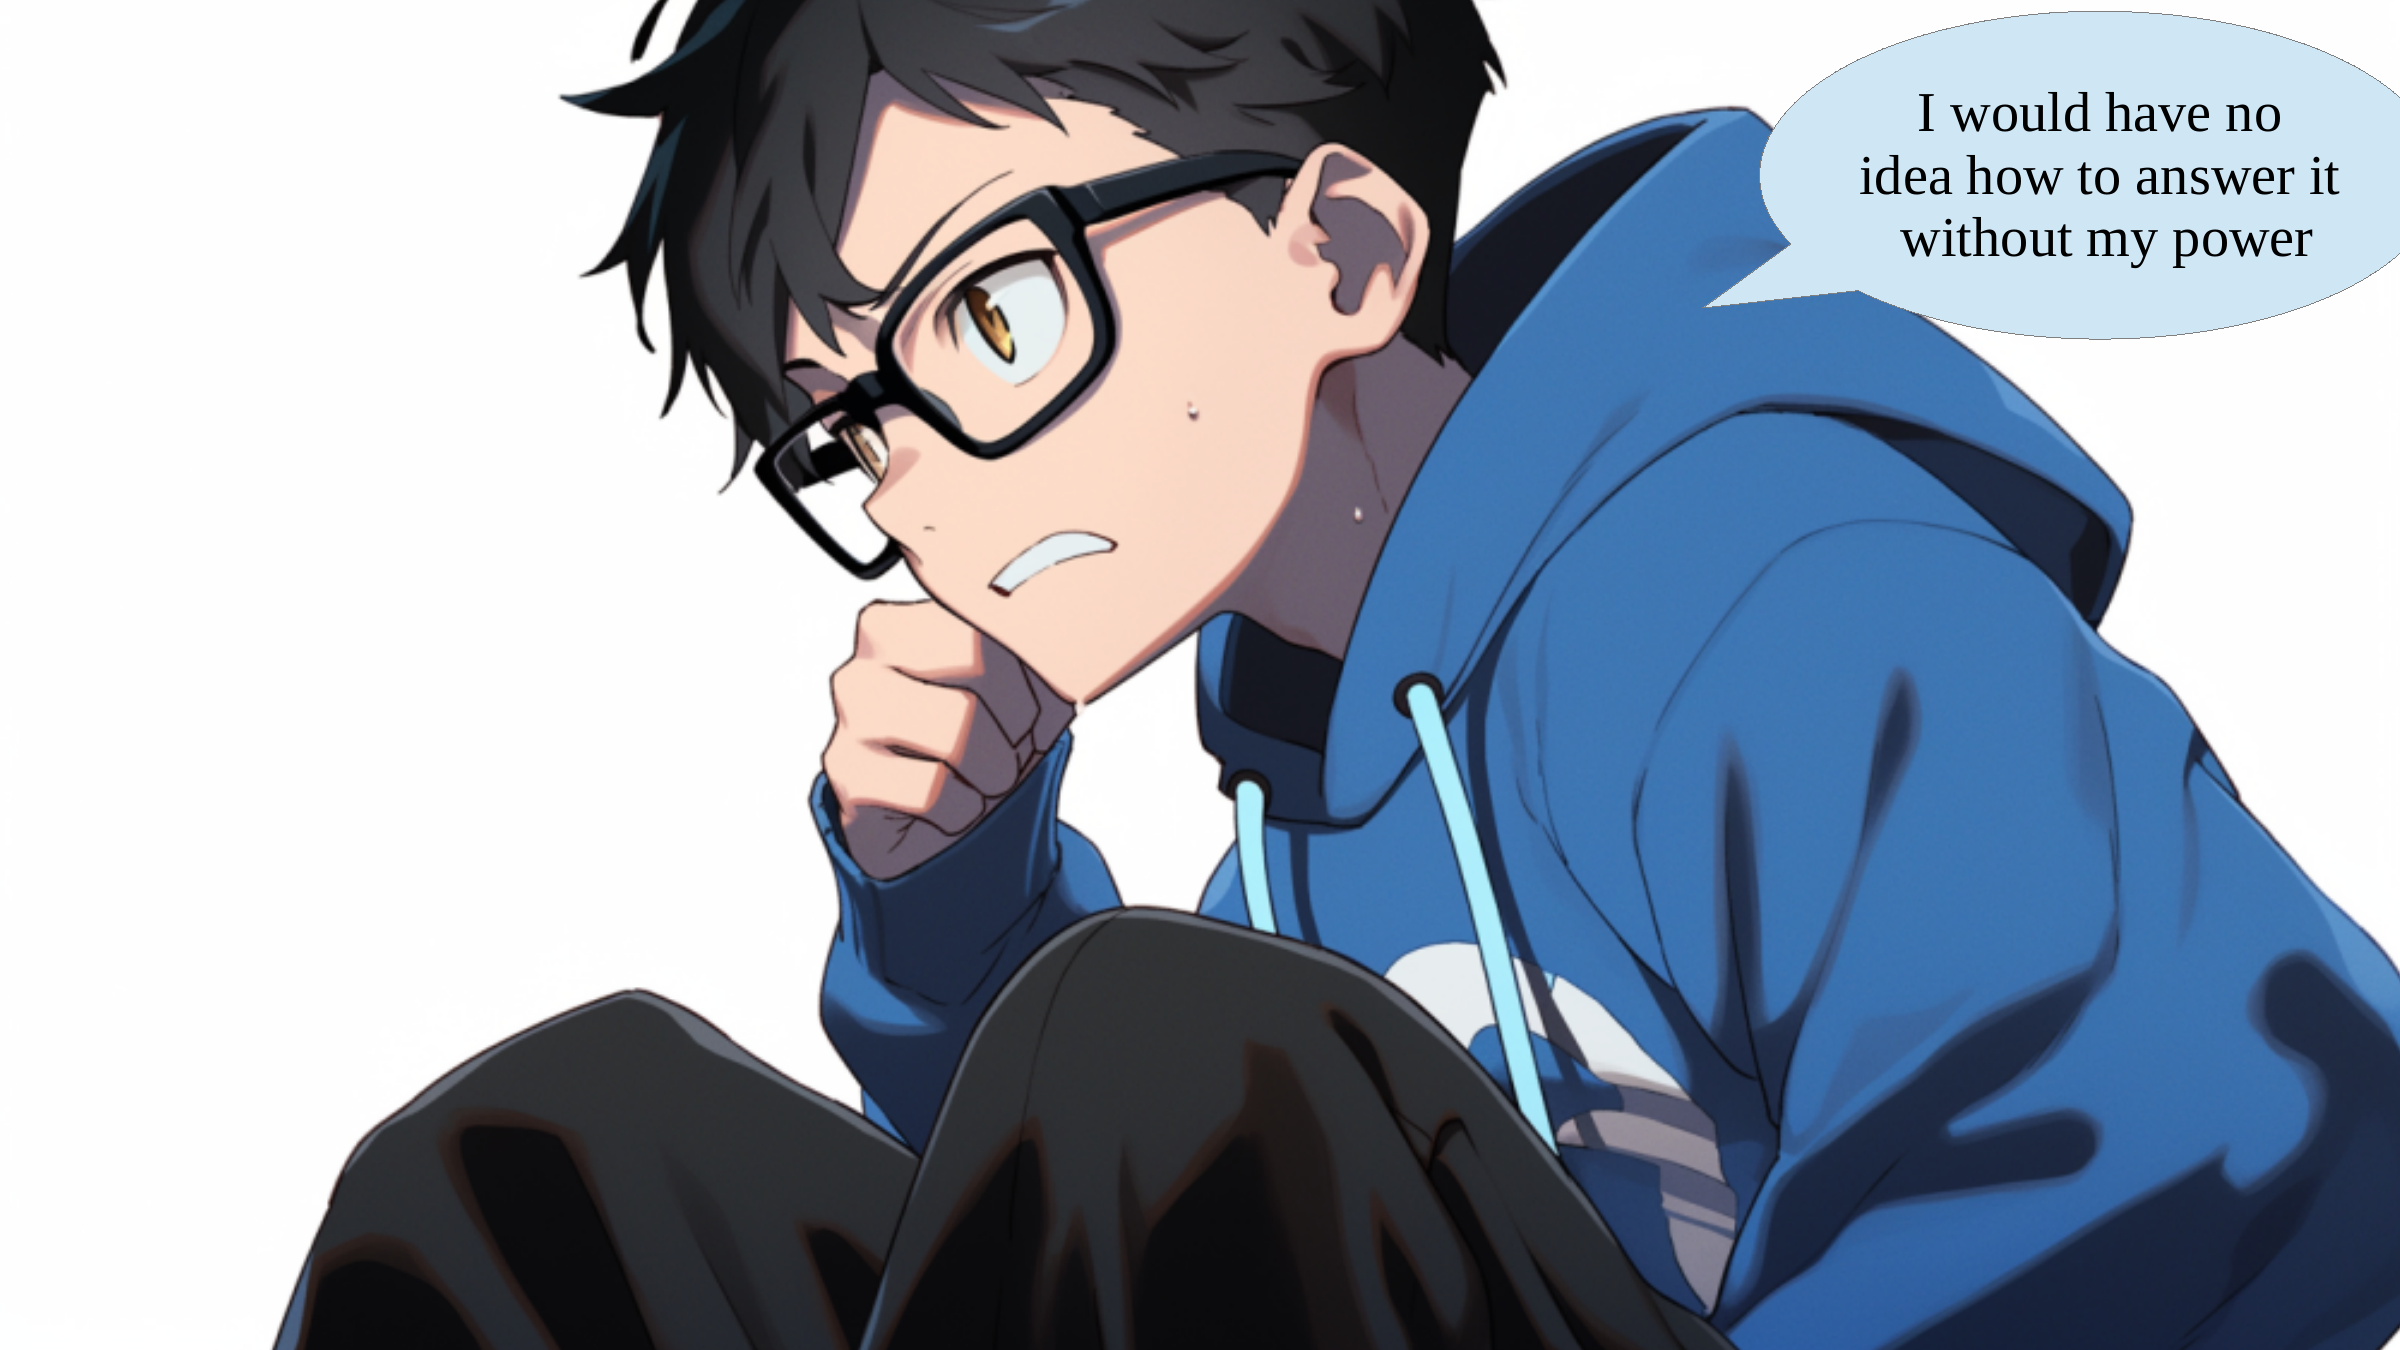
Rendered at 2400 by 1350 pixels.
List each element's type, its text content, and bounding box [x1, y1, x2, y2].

text_box I would have no idea how to answer it without my power [1702, 11, 2400, 340]
picture [0, 0, 2400, 1350]
